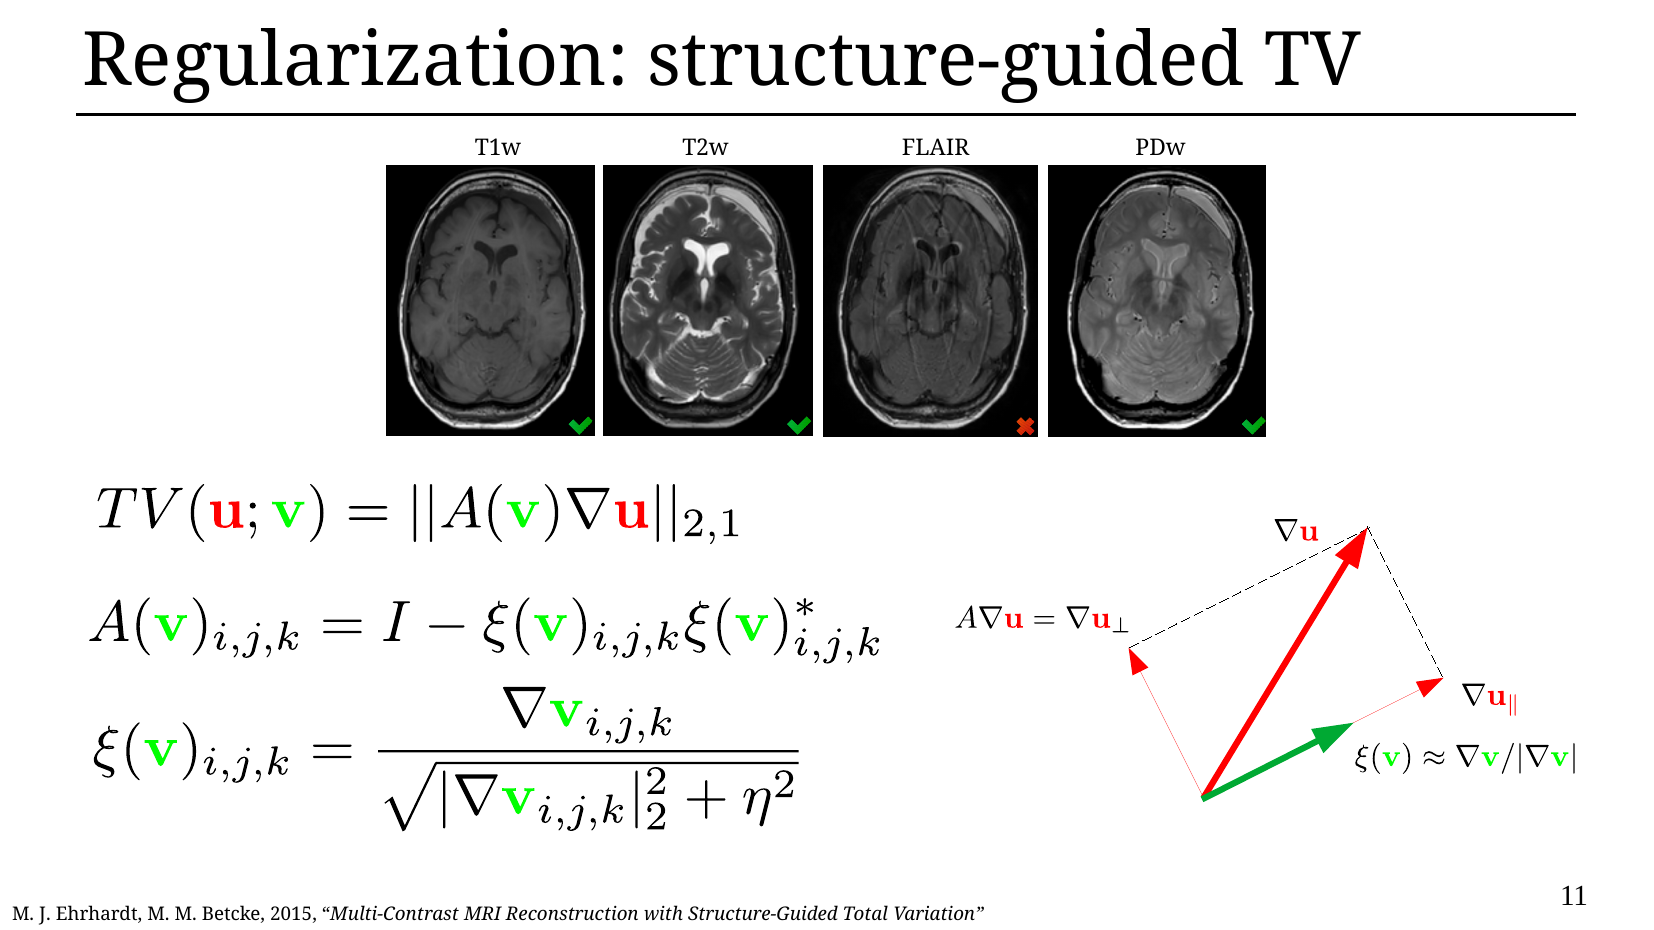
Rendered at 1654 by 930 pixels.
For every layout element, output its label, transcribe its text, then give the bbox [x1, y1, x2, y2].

picture [1460, 683, 1516, 716]
picture [954, 605, 1129, 633]
picture [90, 684, 801, 834]
text_box T2w [667, 125, 744, 168]
picture [1048, 165, 1266, 437]
picture [87, 597, 880, 664]
title Regularization: structure-guided TV [82, 7, 1571, 106]
picture [1273, 519, 1319, 542]
text_box M. J. Ehrhardt, M. M. Betcke, 2015, “Multi-Contrast MRI Reconstruction with Structure-Guided Total Variation” [0, 892, 1333, 930]
picture [823, 165, 1038, 437]
text_box T1w [460, 125, 537, 168]
picture [386, 165, 595, 436]
text_box FLAIR [887, 125, 985, 168]
text_box PDw [1120, 125, 1201, 168]
picture [96, 484, 739, 545]
picture [1354, 742, 1575, 774]
picture [603, 165, 813, 436]
